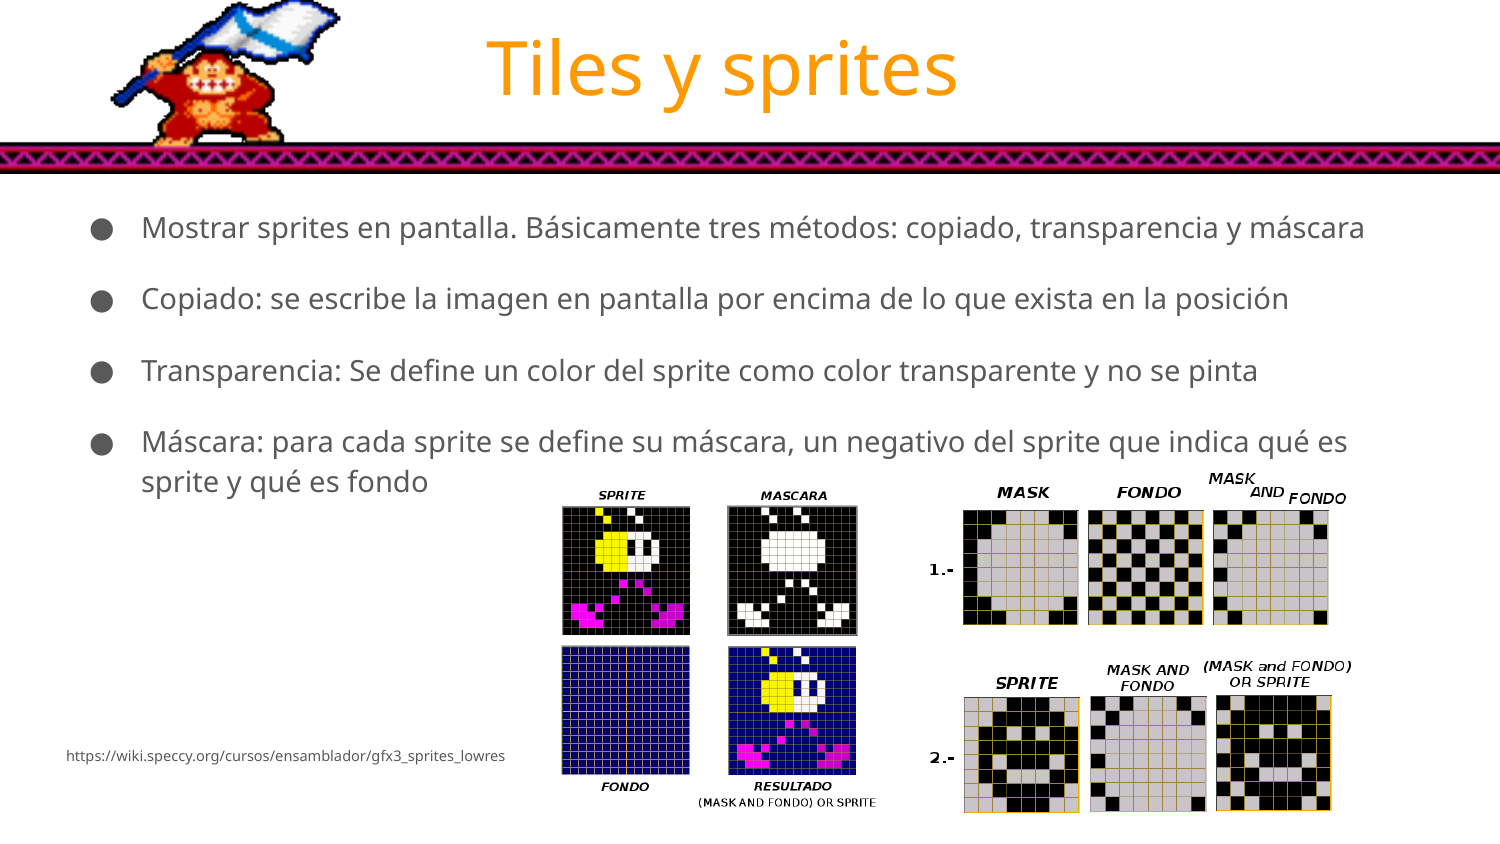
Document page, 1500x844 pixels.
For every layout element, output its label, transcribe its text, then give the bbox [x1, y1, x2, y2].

picture [0, 0, 1500, 174]
picture [541, 483, 884, 819]
title Tiles y sprites [471, 18, 1315, 112]
picture [922, 462, 1369, 822]
list Mostrar sprites en pantalla. Básicamente tres métodos: copiado, transparencia y máscara Copiado: se escribe la imagen en pantalla por encima de lo que exista en la posición Transparencia: Se define un color del sprite como color transparente y no se pinta Máscara: para cada sprite se define su máscara, un negativo del sprite que indica qué es sprite y qué es fondo https://wiki.speccy.org/cursos/ensamblador/gfx3_sprites_lowres https://opensource.com/article/18/4/easy-2d-game-creation-python-and-arcade [51, 189, 1449, 828]
